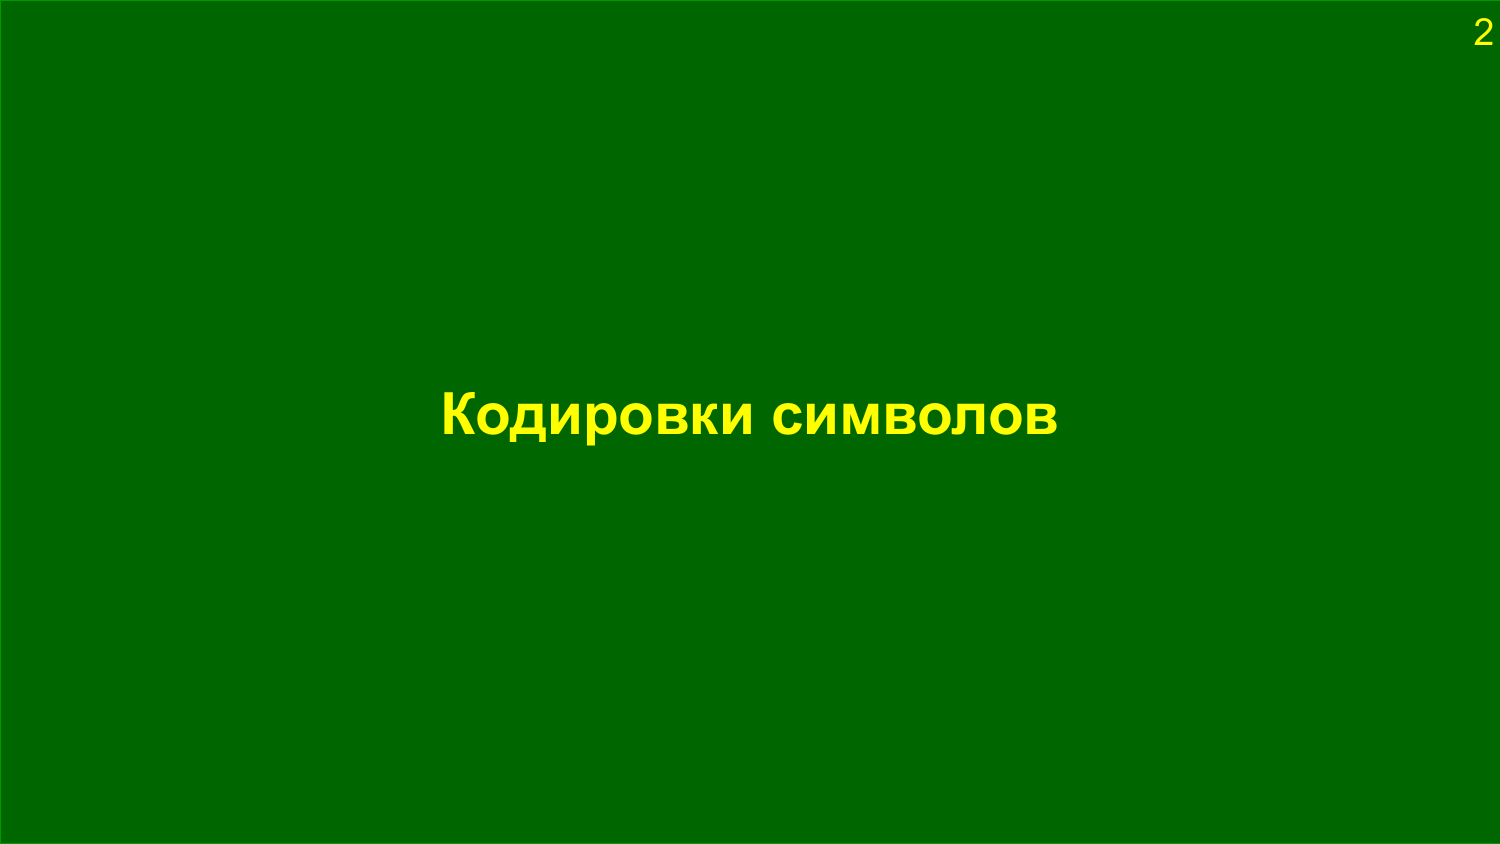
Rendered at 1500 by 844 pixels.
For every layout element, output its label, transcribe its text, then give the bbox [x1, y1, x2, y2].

title Кодировки символов [75, 320, 1425, 508]
